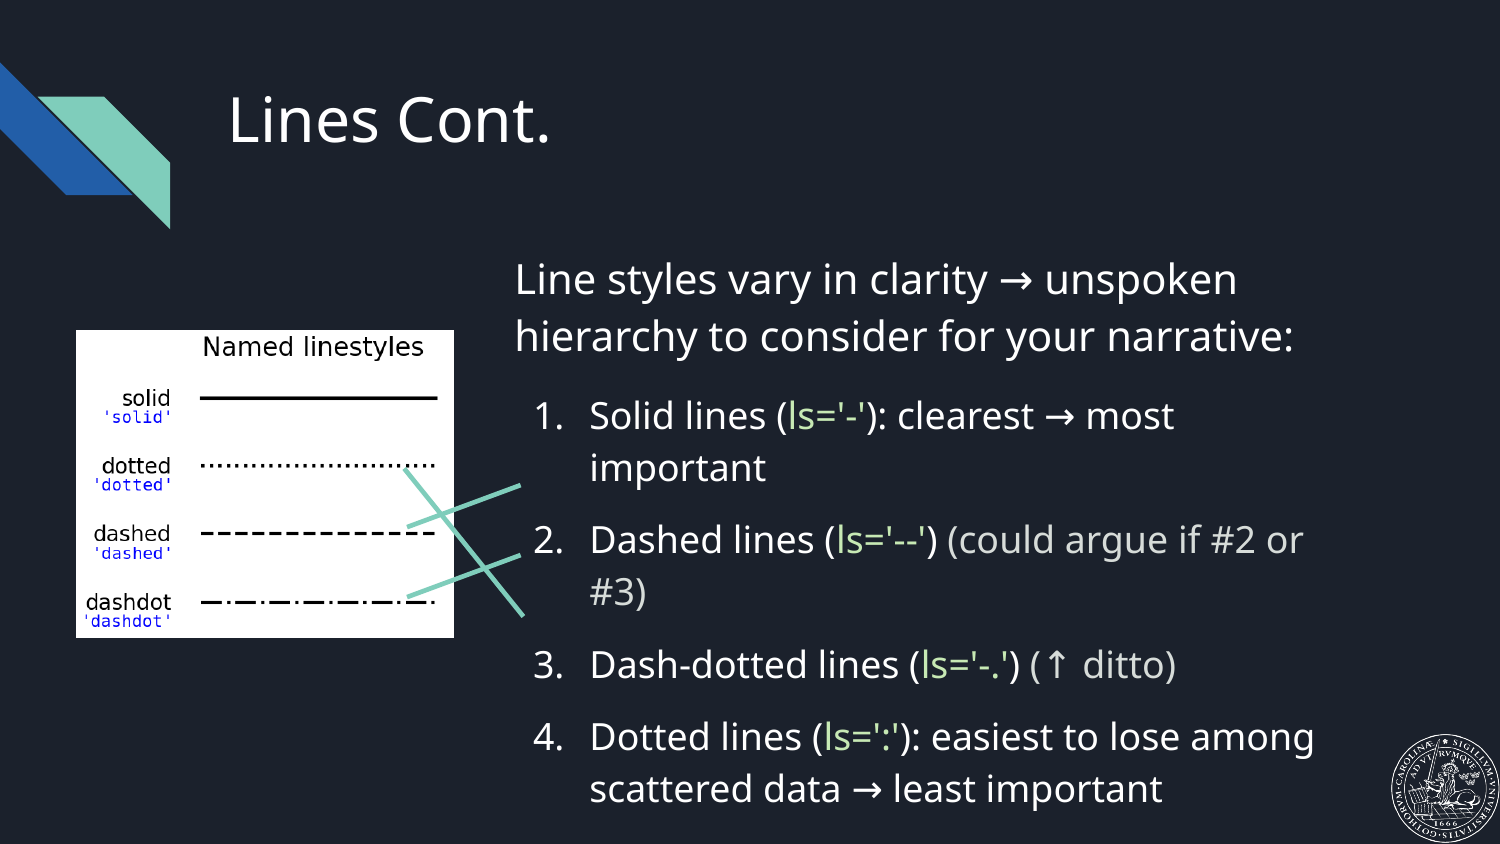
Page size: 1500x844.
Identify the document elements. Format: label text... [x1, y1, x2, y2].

list Line styles vary in clarity → unspoken hierarchy to consider for your narrative: Solid lines (ls='-'): clearest → most important Dashed lines (ls='--') (could argue if #2 or #3) Dash-dotted lines (ls='-.') (↑ ditto) Dotted lines (ls=':'): easiest to lose among scattered data → least important [499, 230, 1368, 740]
picture [1382, 724, 1500, 844]
picture [447, 513, 454, 525]
picture [76, 330, 454, 638]
title Lines Cont. [212, 64, 1368, 215]
